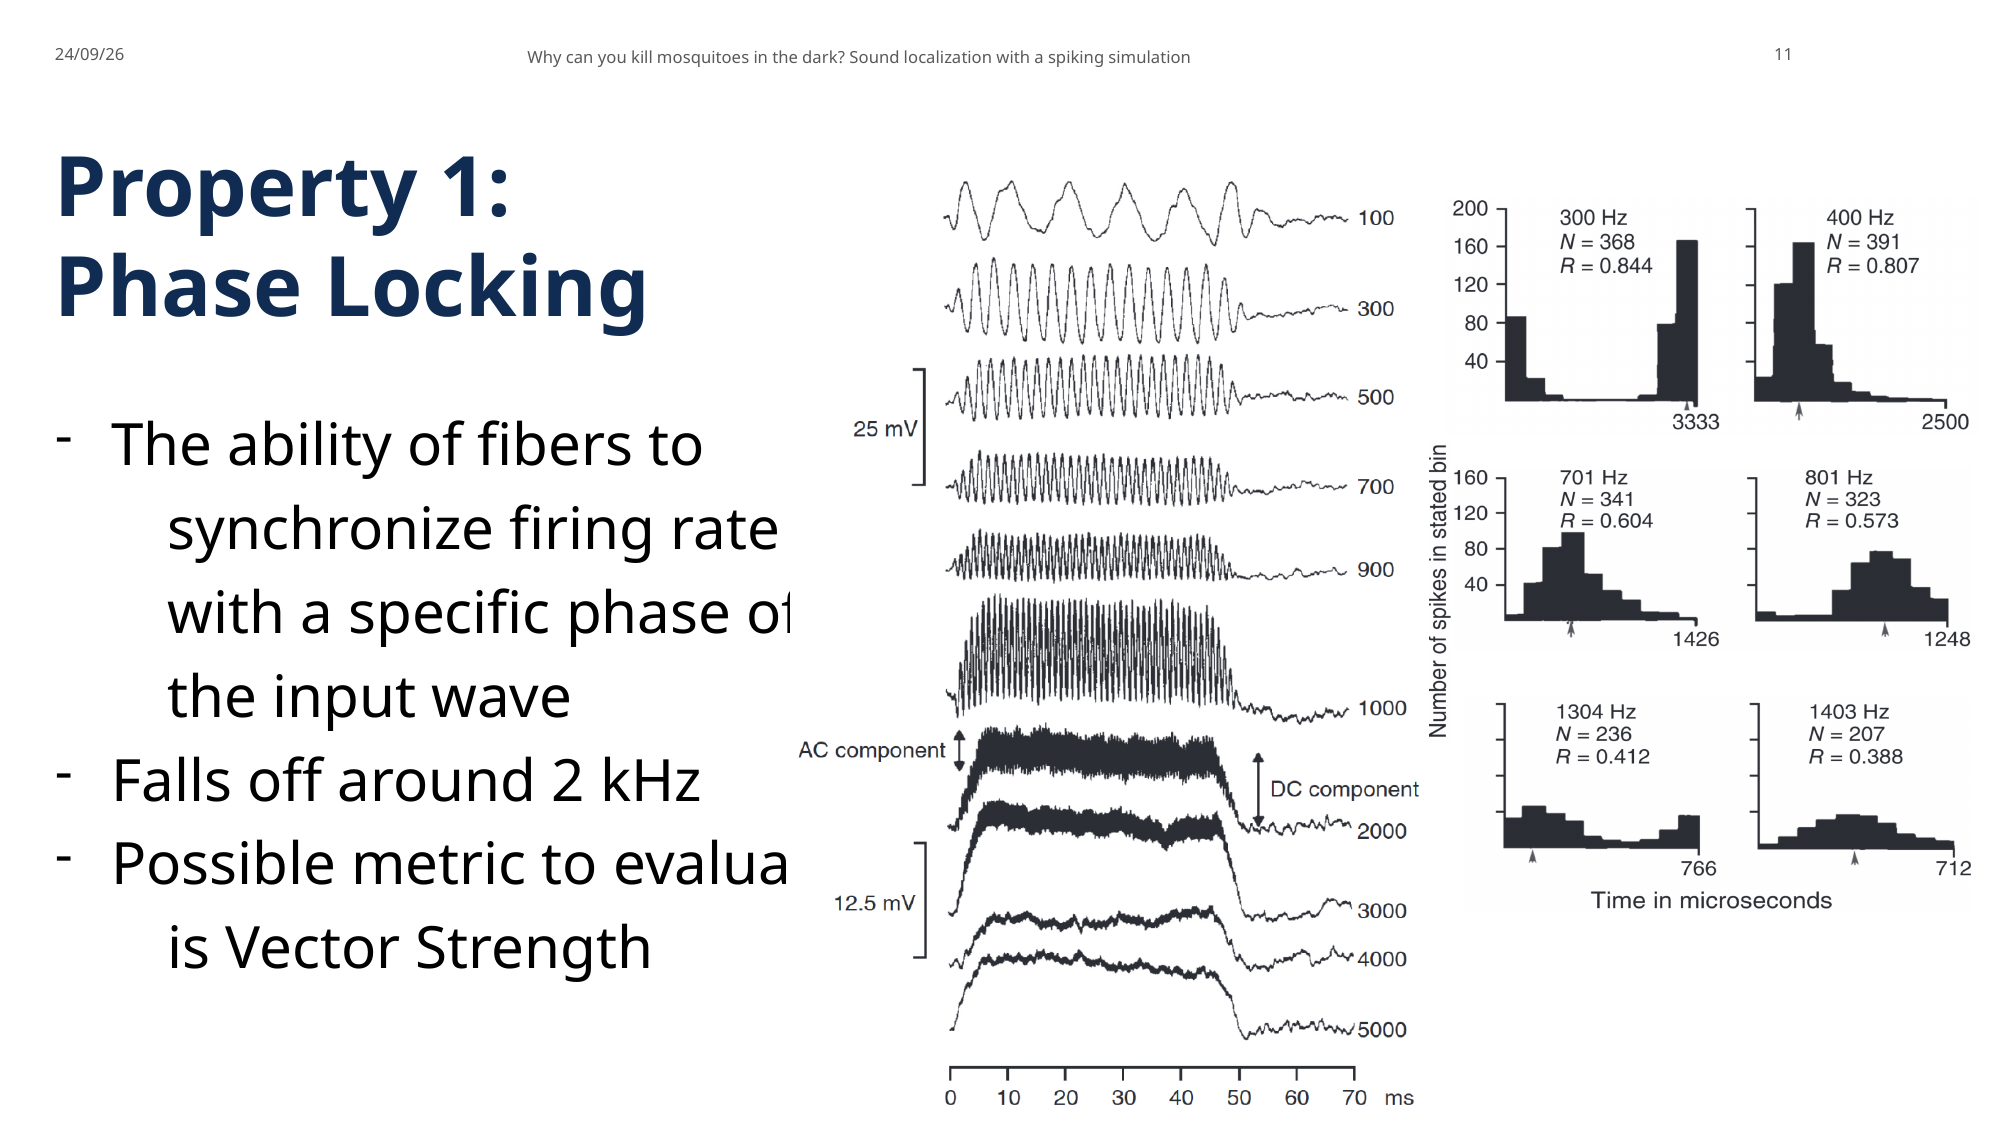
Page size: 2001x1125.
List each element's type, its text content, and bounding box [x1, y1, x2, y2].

slide_number [1774, 6, 1946, 67]
picture [1457, 696, 1973, 912]
footer Why can you kill mosquitoes in the dark? Sound localization with a spiking simulation [527, 6, 1203, 67]
picture [790, 168, 1451, 1113]
picture [1453, 466, 1971, 651]
title Property 1: Phase Locking [54, 133, 881, 375]
picture [1444, 194, 1980, 436]
slide_number [54, 6, 446, 67]
list The ability of fibers to synchronize firing rate with a specific phase of the input wave Falls off around 2 kHz Possible metric to evaluate is Vector Strength [54, 393, 790, 1065]
